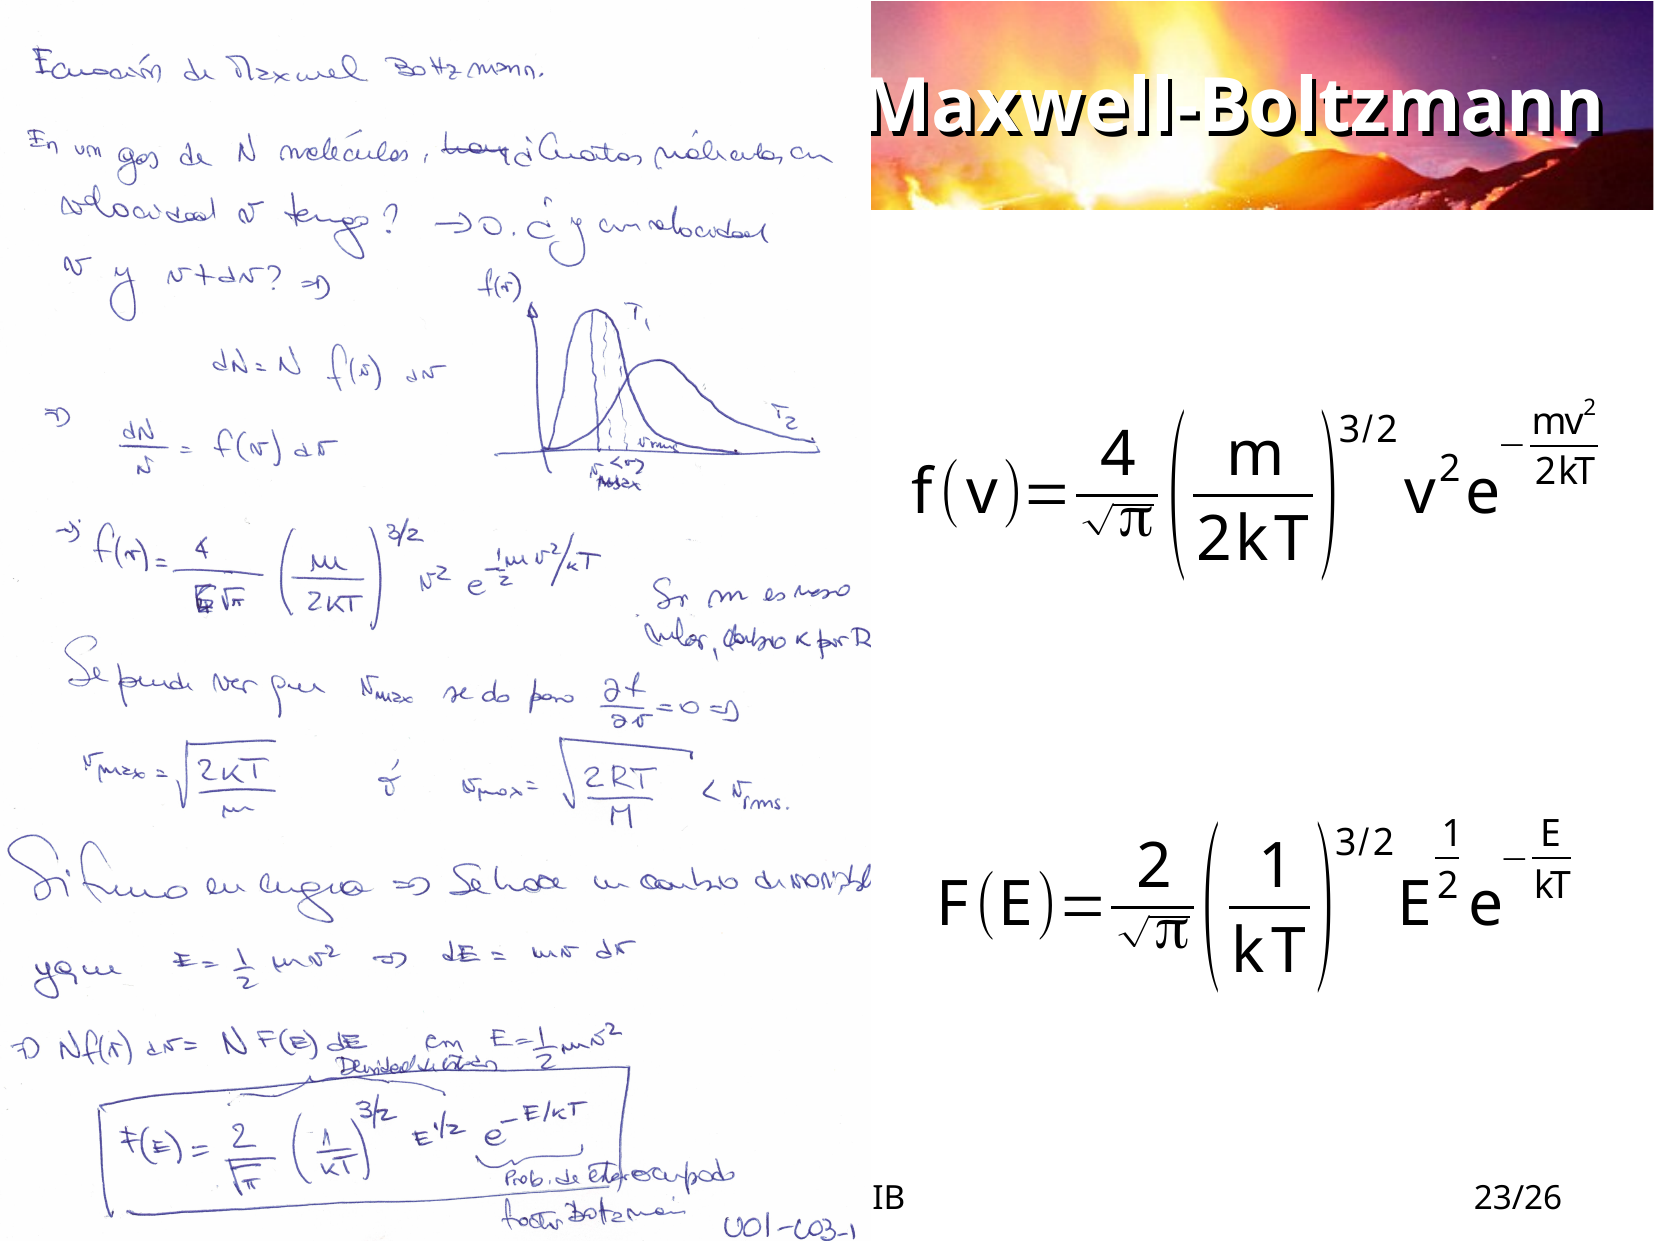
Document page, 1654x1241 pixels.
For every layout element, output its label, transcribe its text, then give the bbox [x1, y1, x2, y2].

title Maxwell-Boltzmann [871, 15, 1606, 191]
chart [903, 393, 1606, 586]
picture [0, 0, 1654, 1241]
chart [930, 810, 1579, 998]
